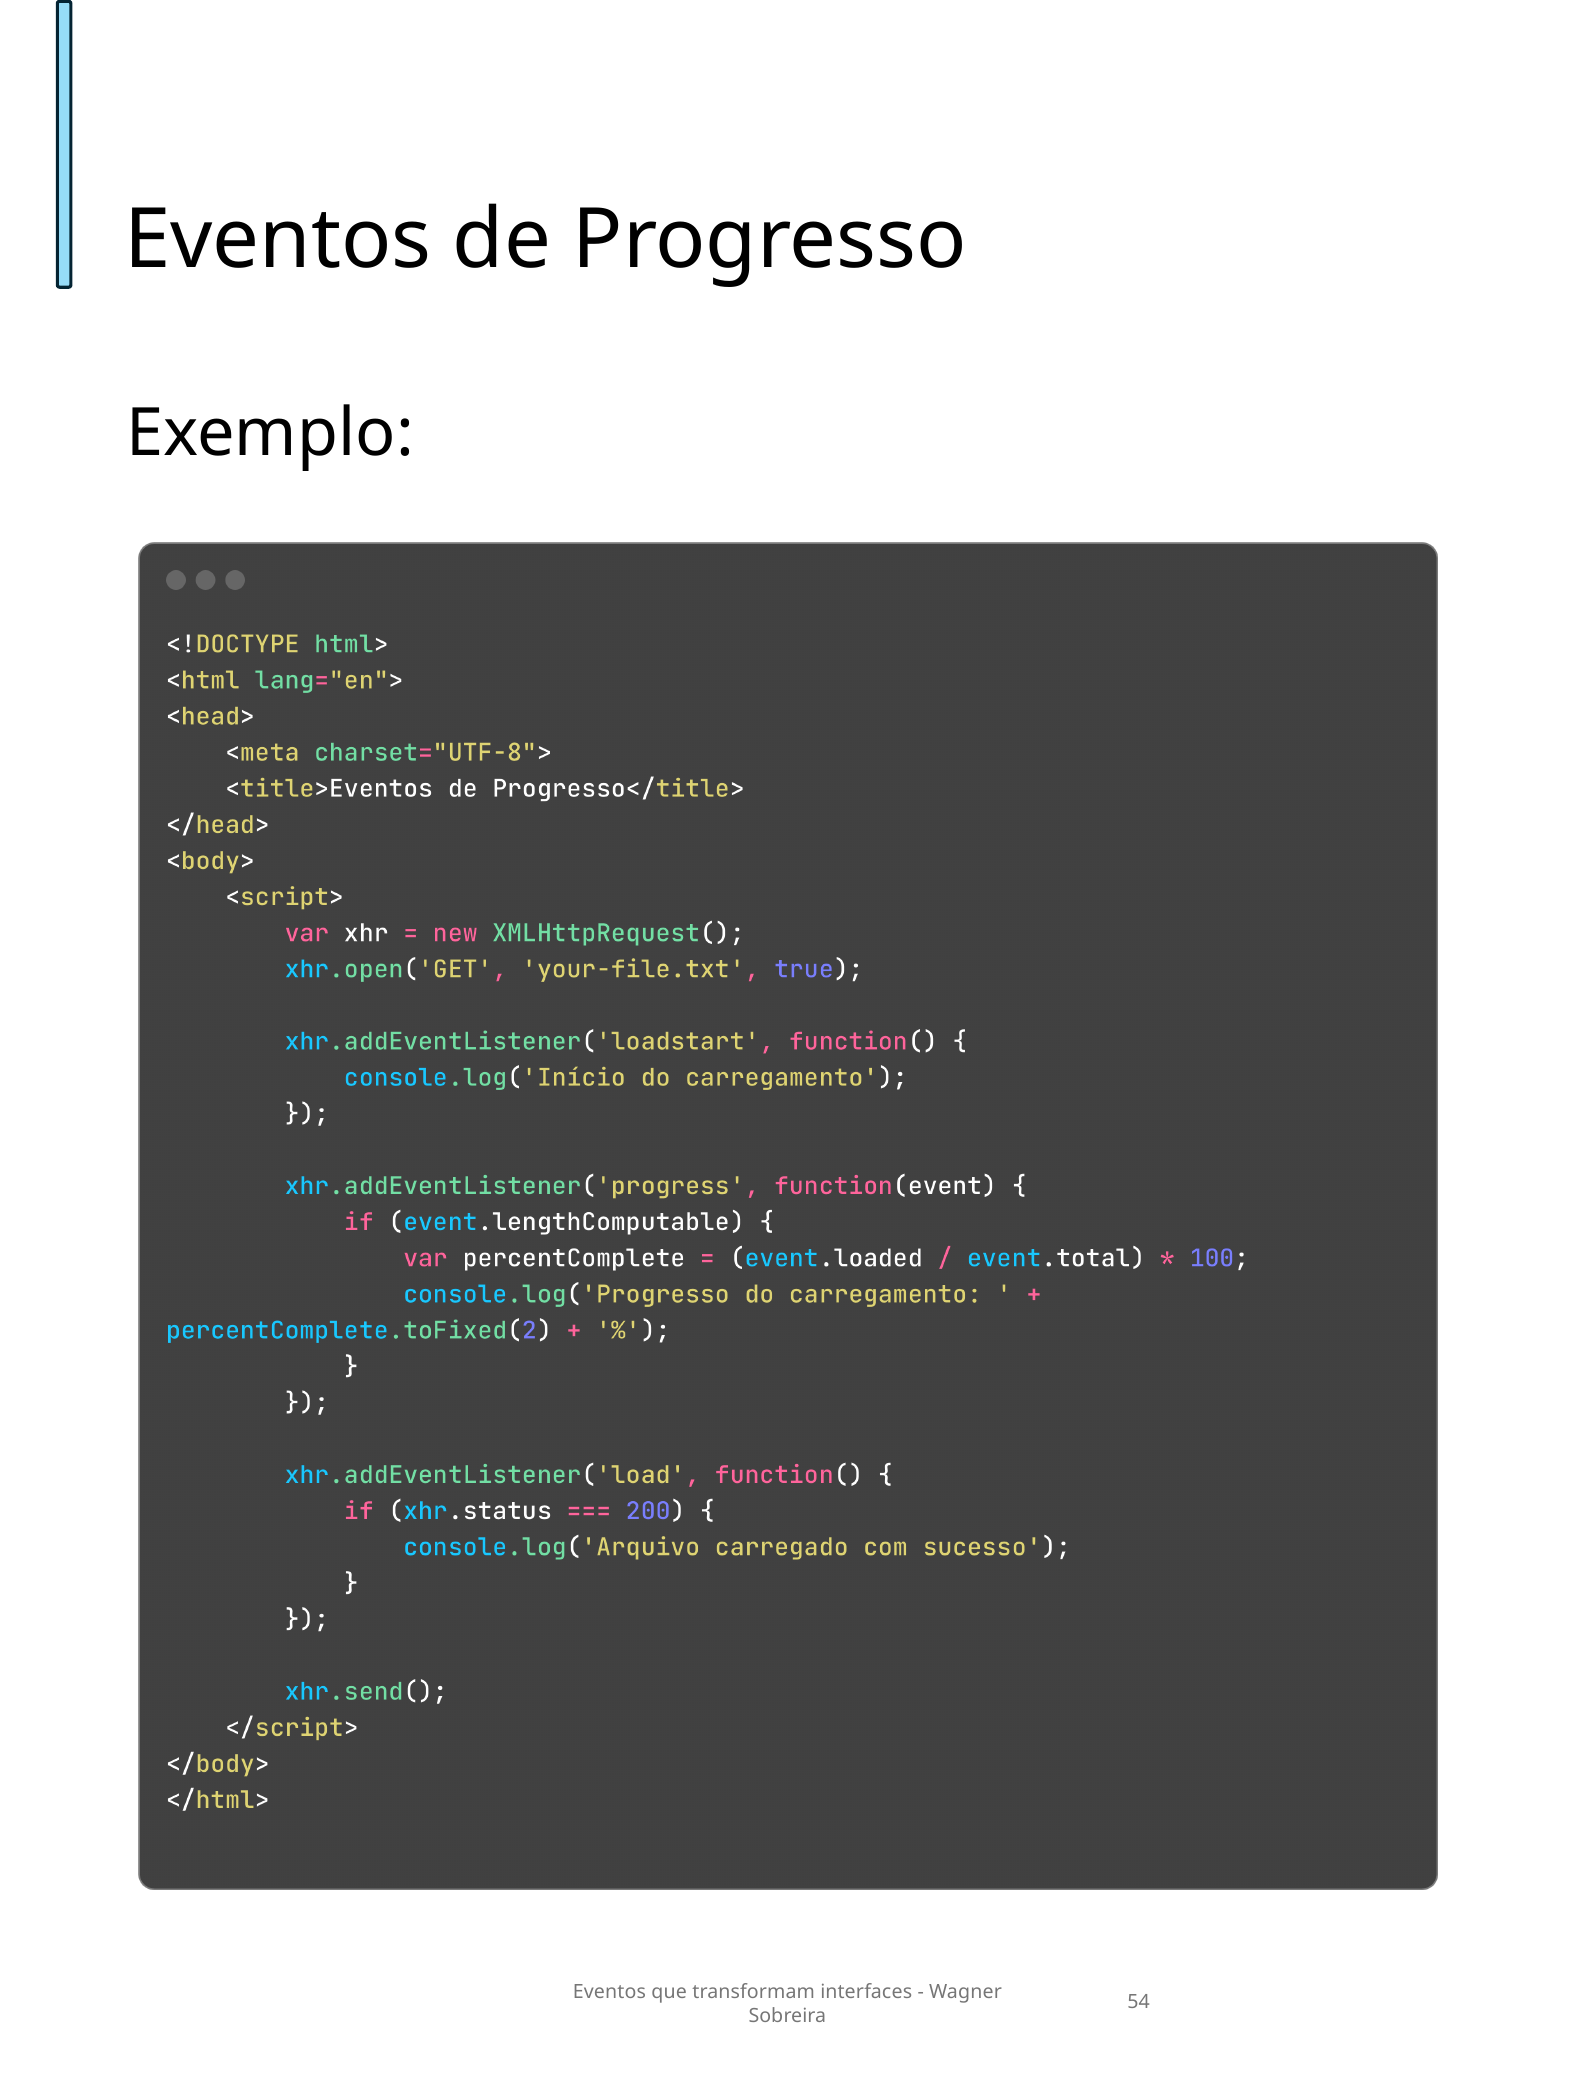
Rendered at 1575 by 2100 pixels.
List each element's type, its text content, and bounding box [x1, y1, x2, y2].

text_box [57, 1, 71, 288]
footer Eventos que transformam interfaces - Wagner Sobreira [521, 1995, 1054, 2059]
text_box Eventos de Progresso [109, 188, 1474, 343]
picture [33, 437, 1543, 1995]
slide_number 54 [1112, 1995, 1467, 2059]
text_box Exemplo: [111, 390, 1476, 437]
